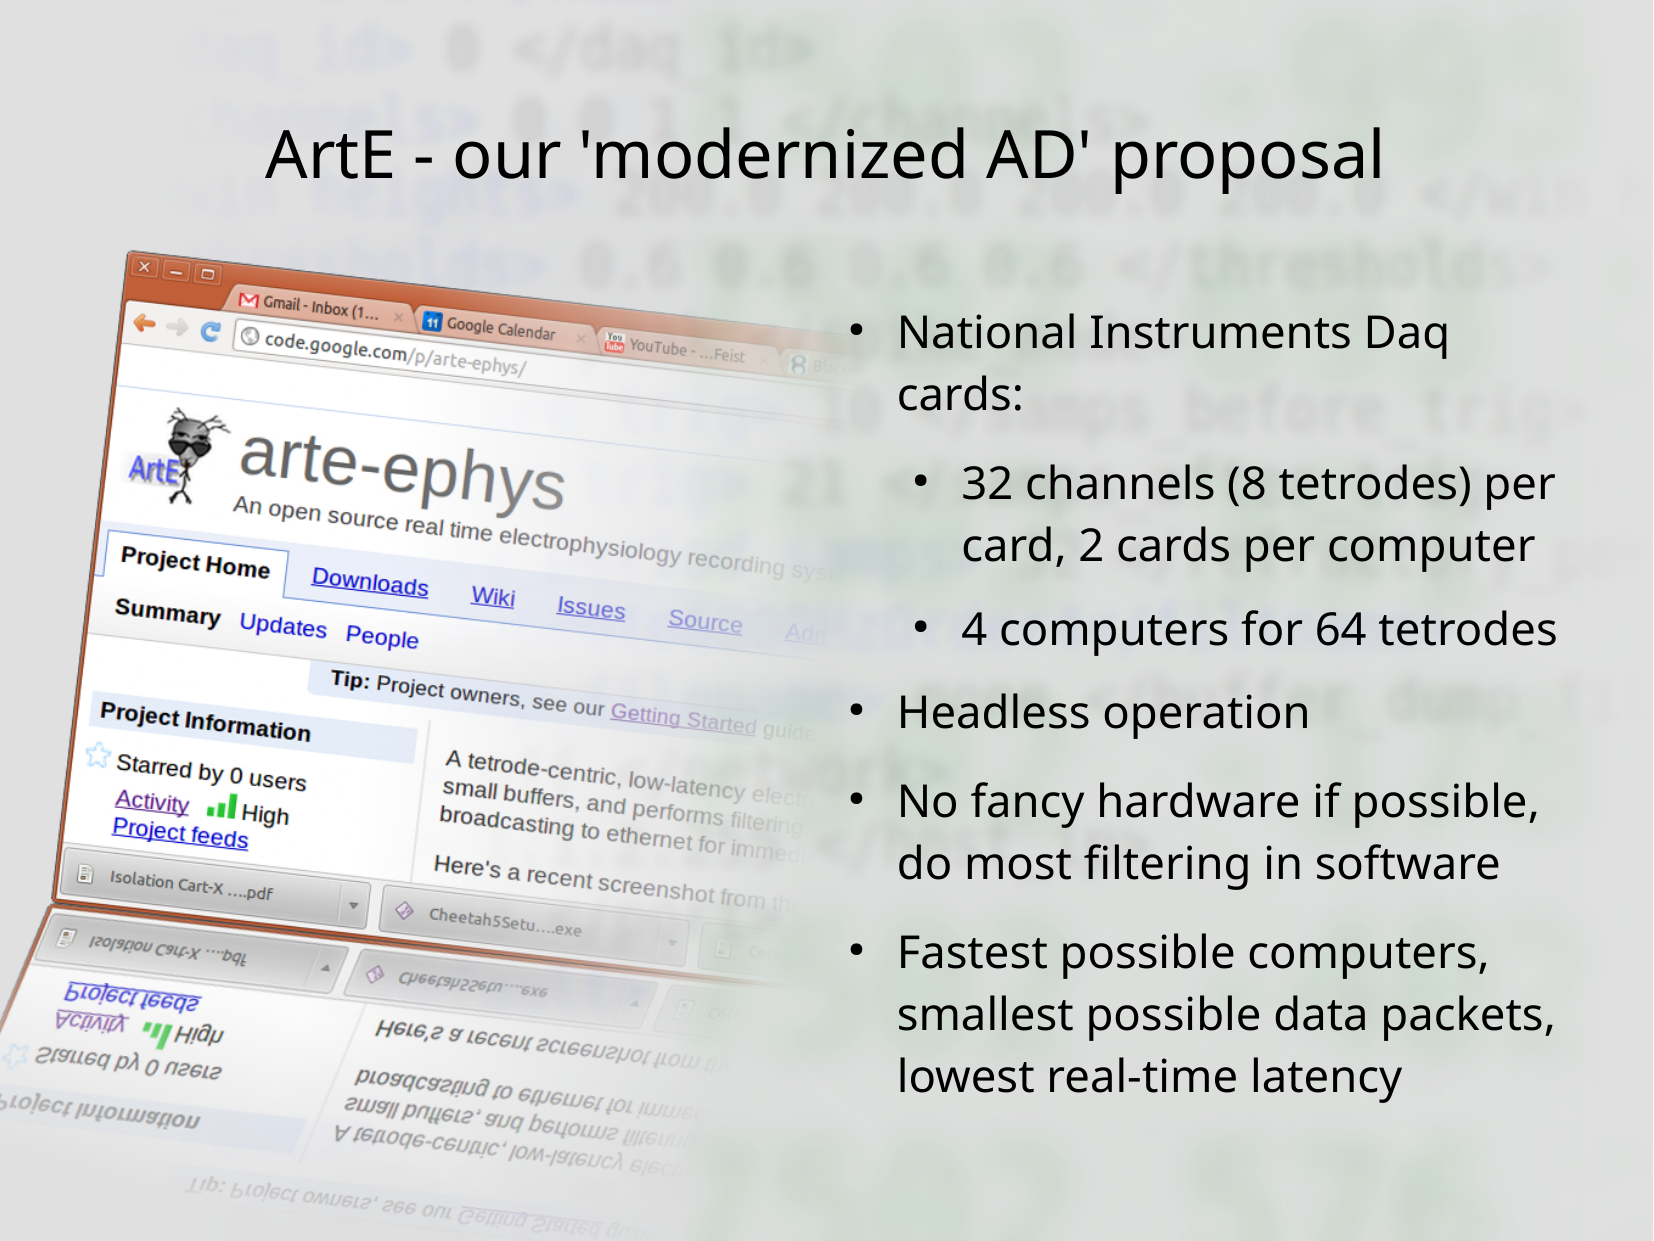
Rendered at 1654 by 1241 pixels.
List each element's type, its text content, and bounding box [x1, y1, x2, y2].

picture [0, 0, 1654, 1241]
title ArtE - our 'modernized AD' proposal [82, 49, 1571, 257]
list National Instruments Daq cards: 32 channels (8 tetrodes) per card, 2 cards per computer 4 computers for 64 tetrodes Headless operation No fancy hardware if possible, do most filtering in software Fastest possible computers, smallest possible data packets, lowest real-time latency [1388, 300, 1575, 1119]
